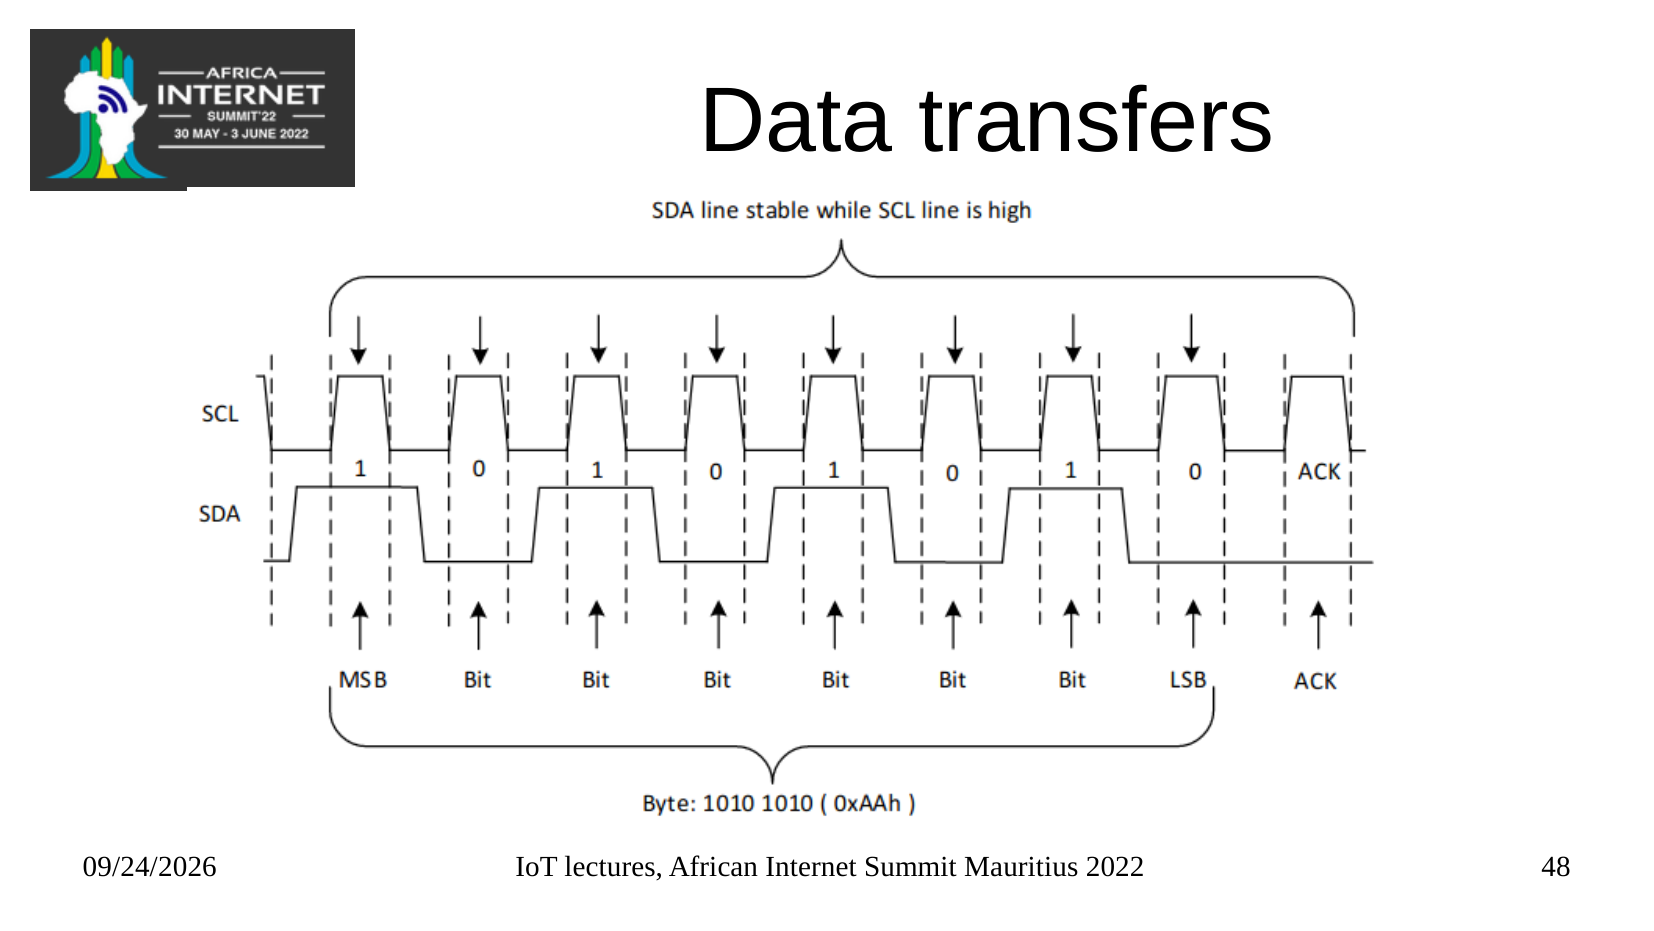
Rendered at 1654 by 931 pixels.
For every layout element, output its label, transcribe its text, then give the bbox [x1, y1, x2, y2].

picture [30, 29, 1471, 827]
title Data transfers [403, 37, 1571, 193]
